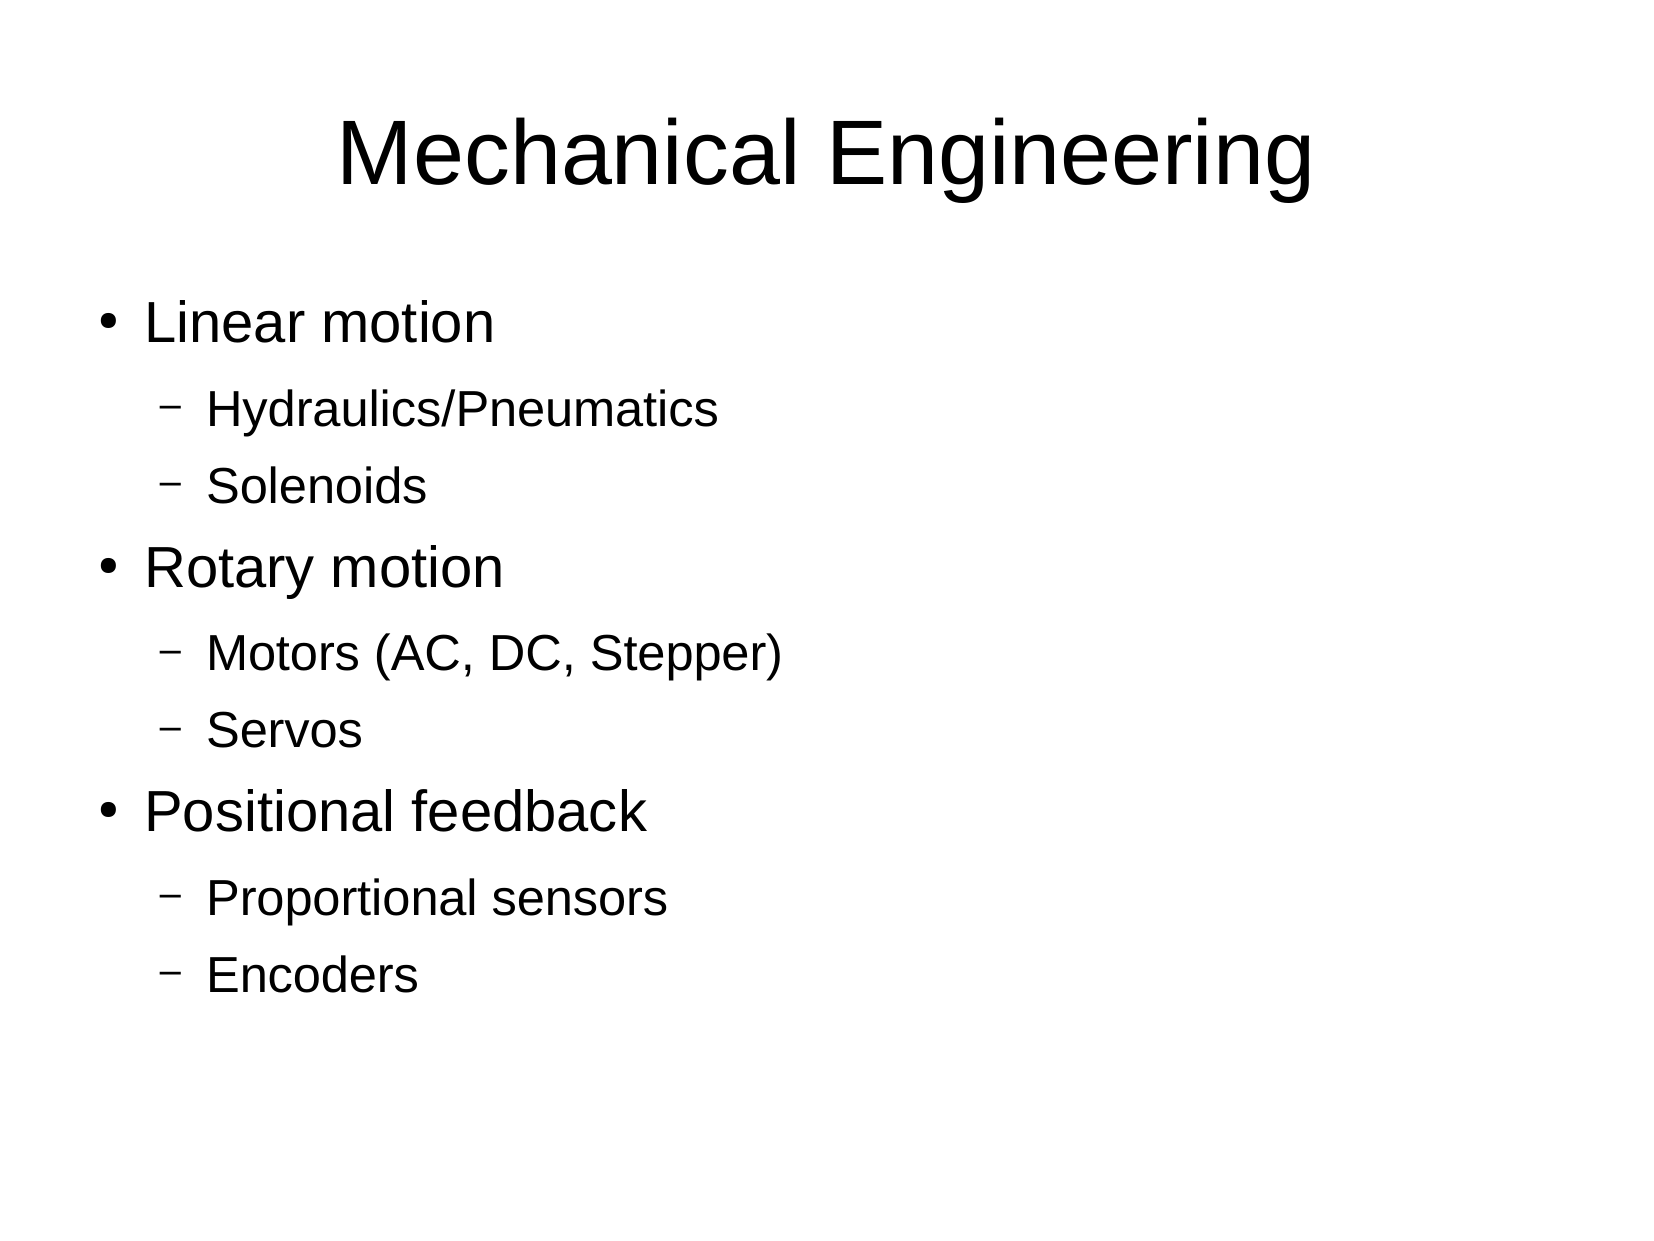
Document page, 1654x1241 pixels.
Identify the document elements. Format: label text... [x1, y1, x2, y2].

list Linear motion Hydraulics/Pneumatics Solenoids Rotary motion Motors (AC, DC, Stepper) Servos Positional feedback Proportional sensors Encoders [82, 290, 1571, 1010]
title Mechanical Engineering [82, 49, 1571, 257]
